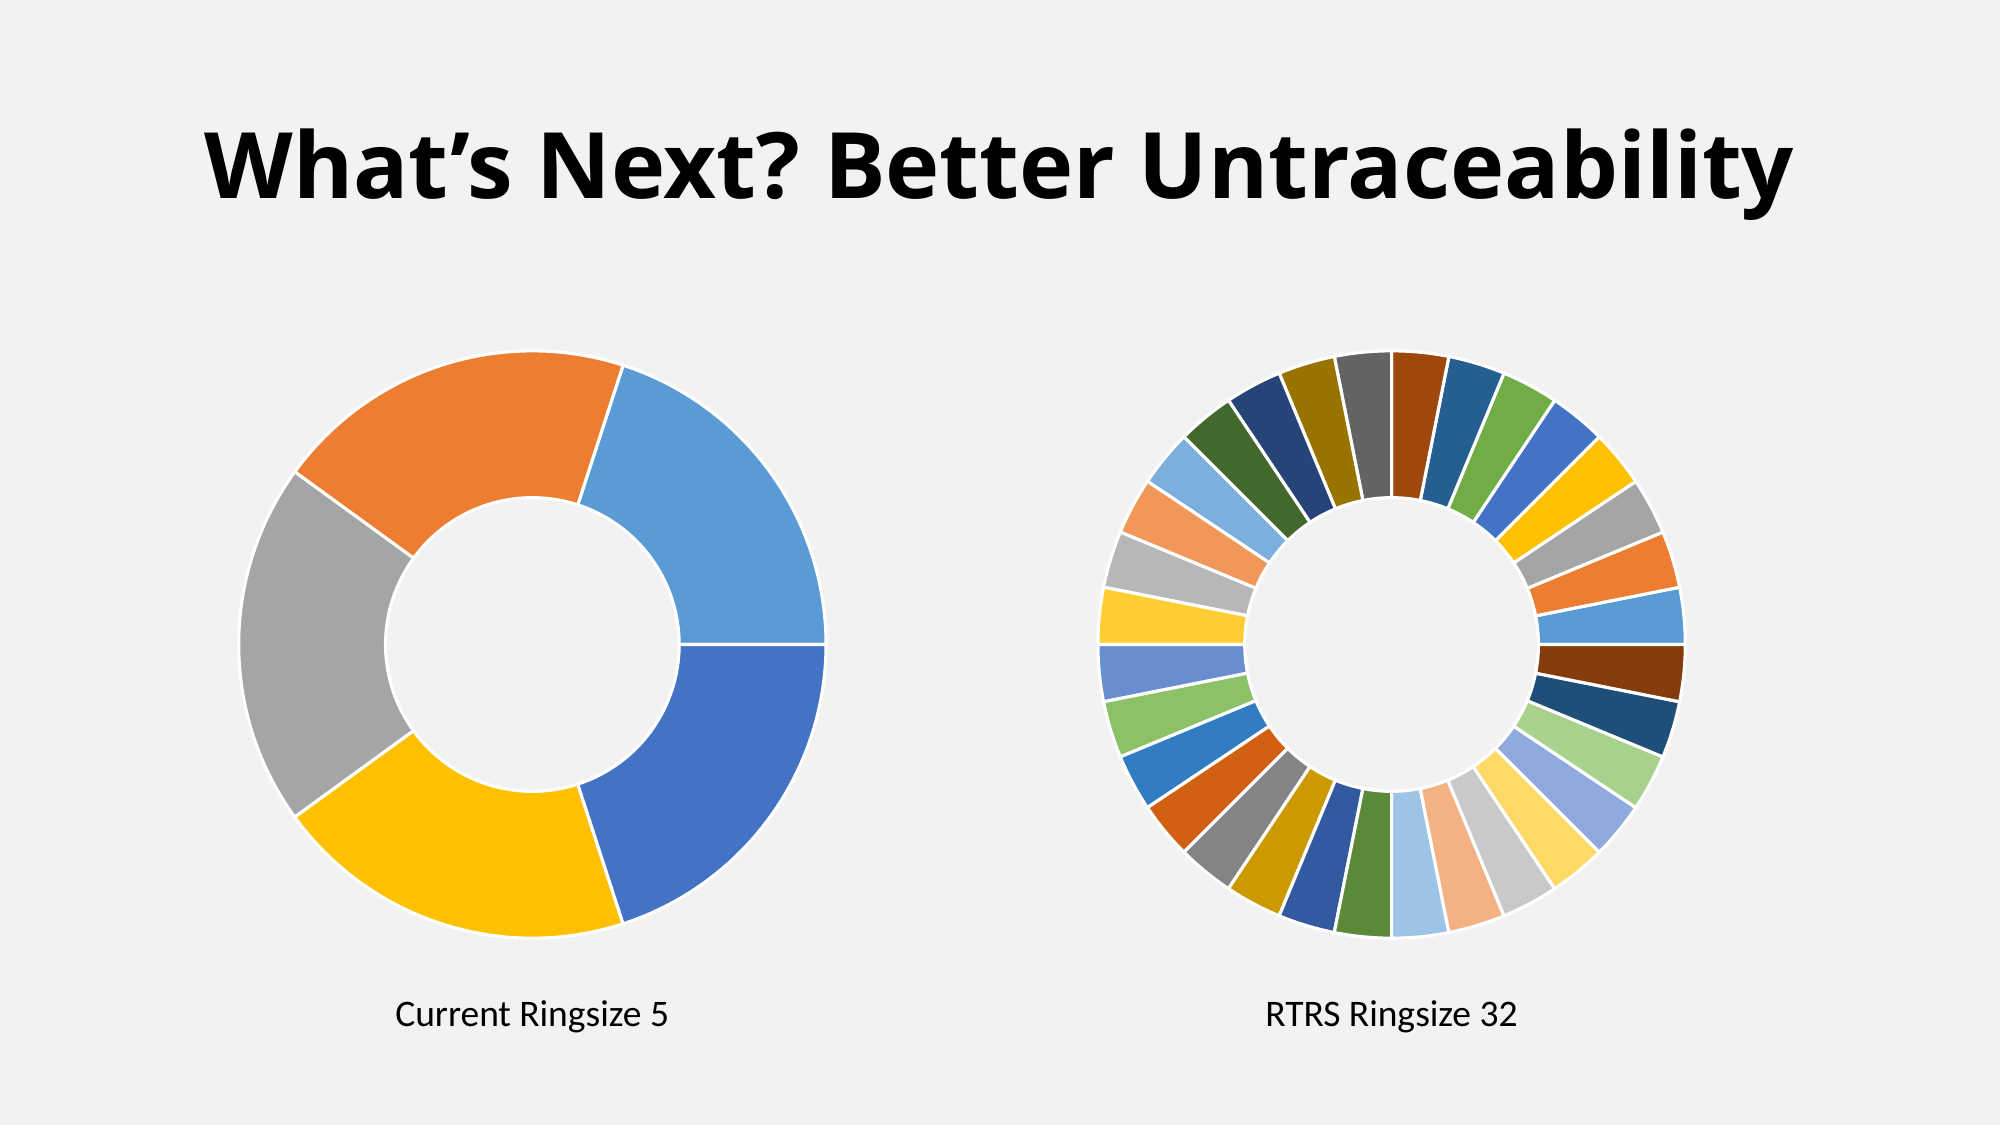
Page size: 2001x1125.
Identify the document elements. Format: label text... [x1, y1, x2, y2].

chart [137, 338, 928, 951]
text_box Current Ringsize 5 [378, 981, 687, 1043]
title What’s Next? Better Untraceability [137, 59, 1863, 278]
chart [996, 338, 1787, 951]
text_box RTRS Ringsize 32 [1248, 981, 1535, 1043]
